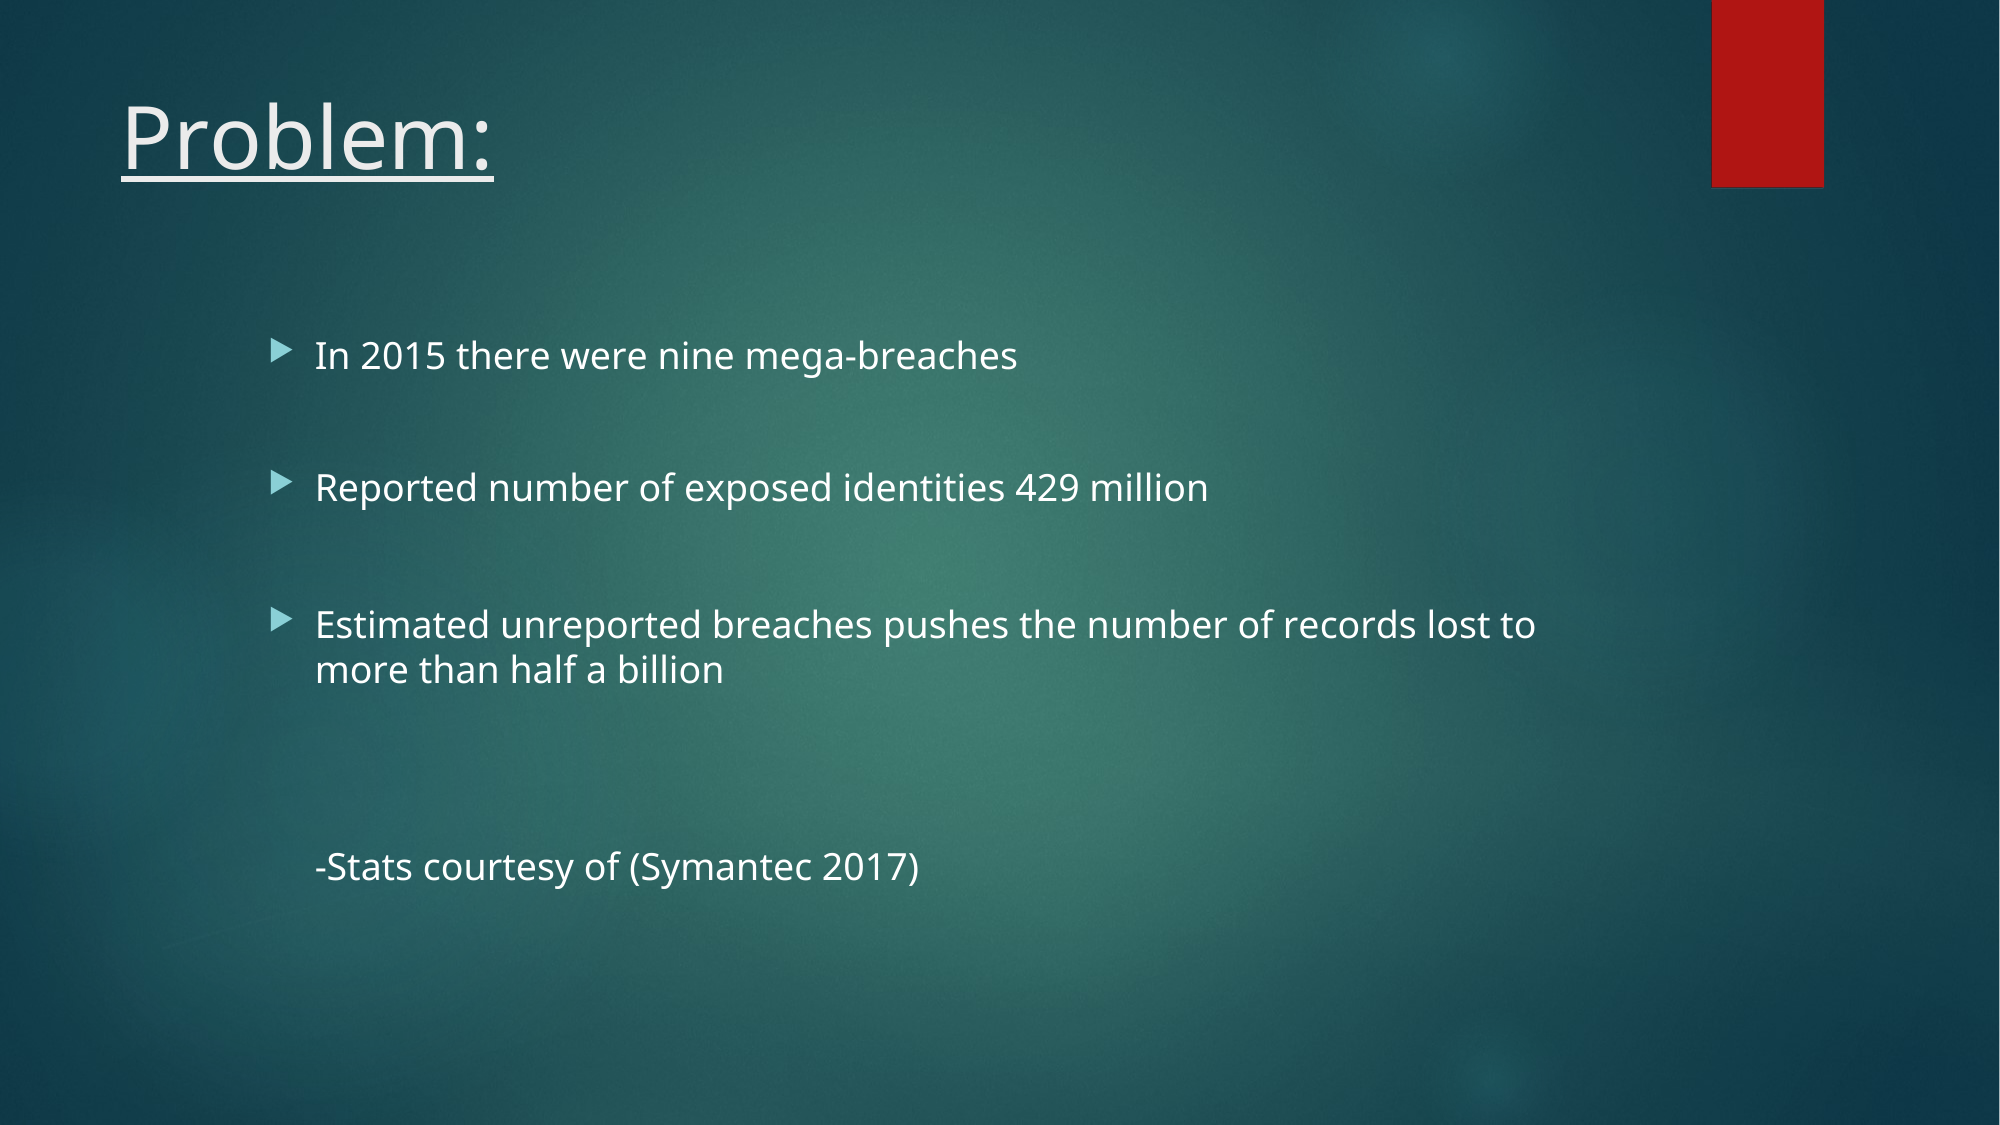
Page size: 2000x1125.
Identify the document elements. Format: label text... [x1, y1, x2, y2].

list In 2015 there were nine mega-breaches Reported number of exposed identities 429 million Estimated unreported breaches pushes the number of records lost to more than half a billion -Stats courtesy of (Symantec 2017) [178, 324, 1646, 1014]
picture [0, 0, 2000, 1125]
title Problem: [105, 74, 1649, 304]
